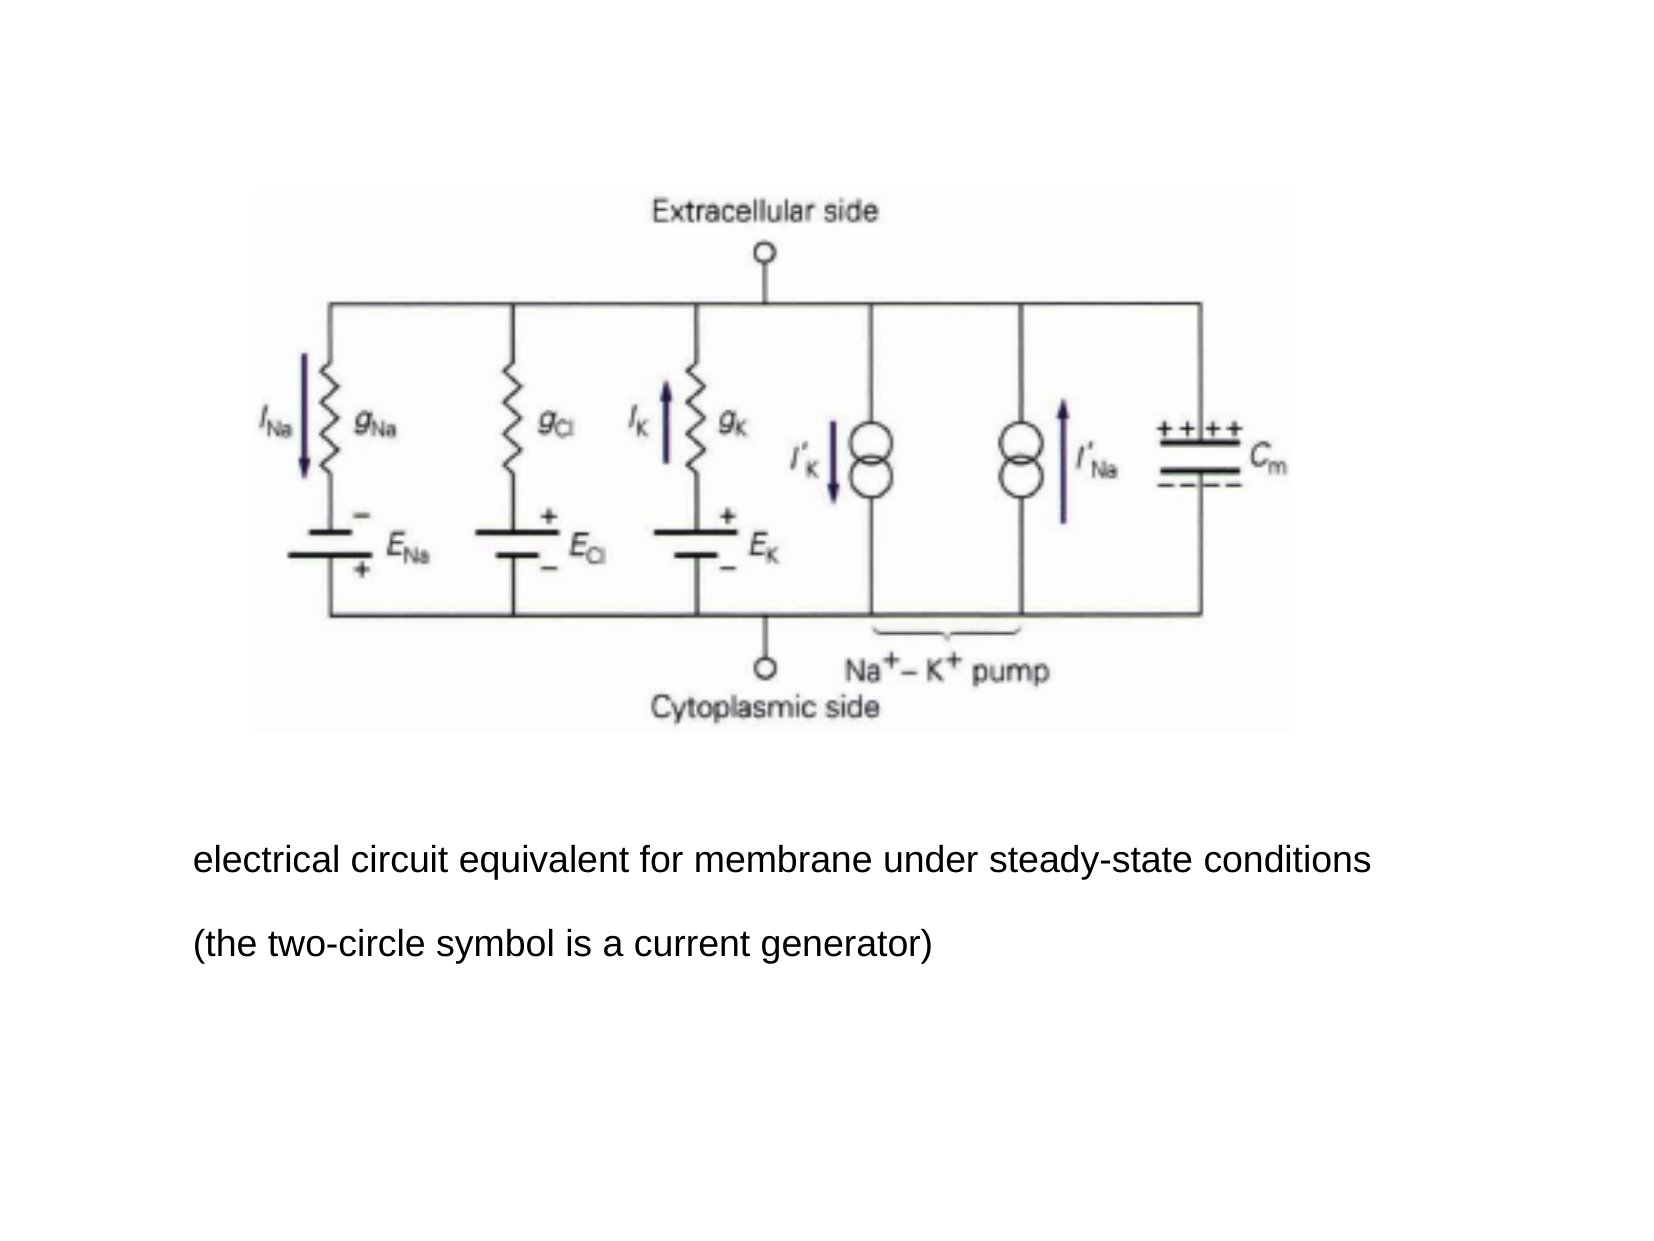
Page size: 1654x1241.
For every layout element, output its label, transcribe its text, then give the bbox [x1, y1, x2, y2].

picture [240, 155, 1349, 778]
text_box electrical circuit equivalent for membrane under steady-state conditions (the two-circle symbol is a current generator) [178, 831, 1563, 973]
